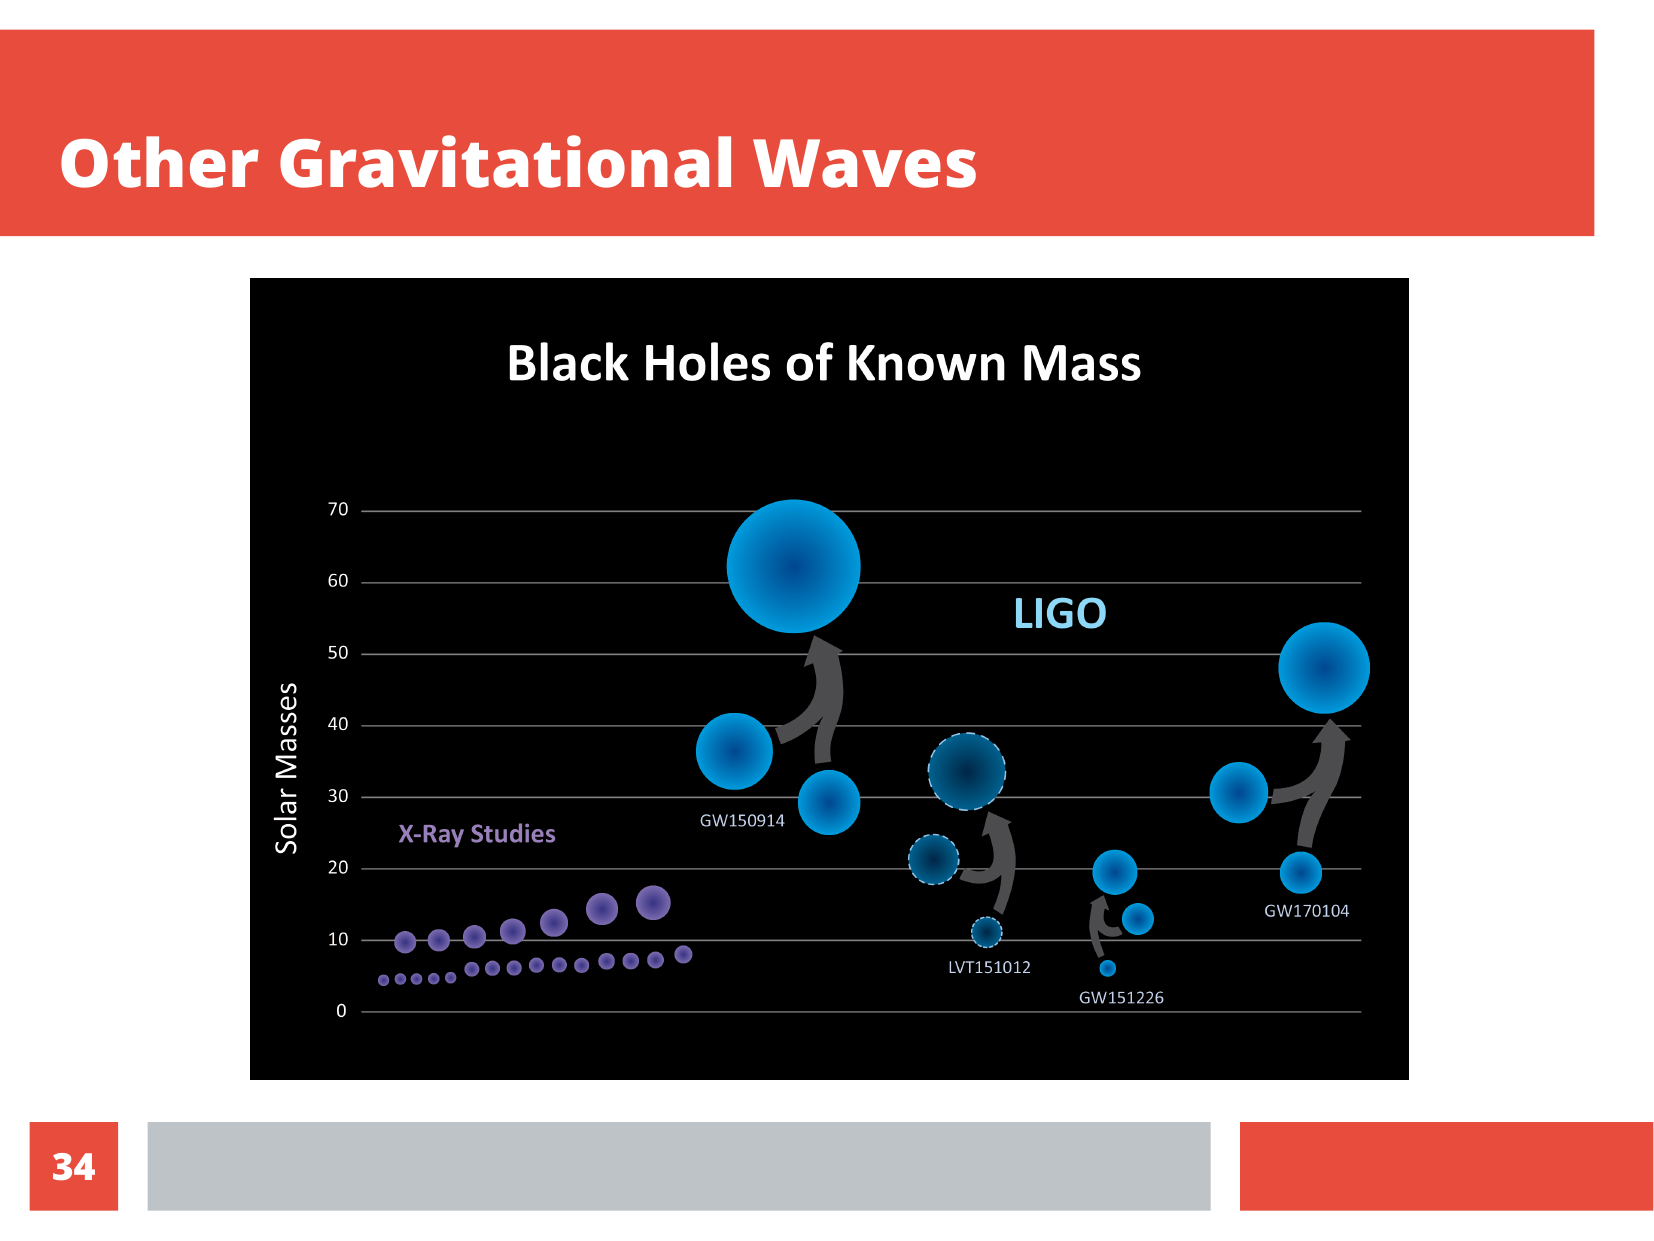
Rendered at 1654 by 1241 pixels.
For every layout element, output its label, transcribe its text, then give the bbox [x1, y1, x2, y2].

picture [250, 278, 1409, 1080]
title Other Gravitational Waves [59, 59, 1595, 207]
